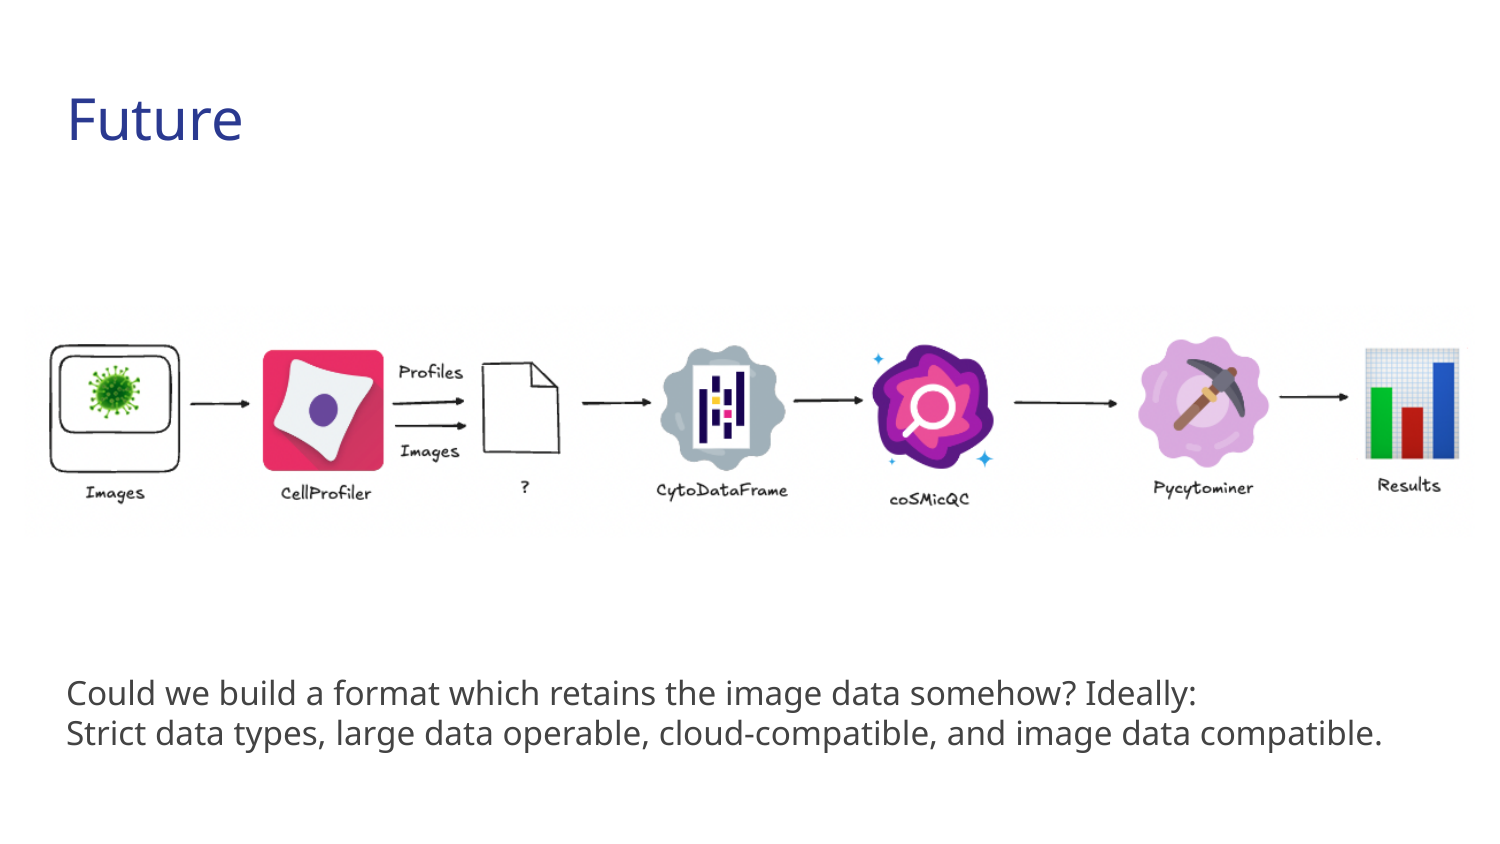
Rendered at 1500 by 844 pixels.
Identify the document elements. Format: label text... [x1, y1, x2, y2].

text_box Could we build a format which retains the image data somehow? Ideally: Strict data types, large data operable, cloud-compatible, and image data compatible. [51, 657, 1494, 793]
picture [24, 305, 1475, 538]
title Future [51, 67, 1449, 167]
